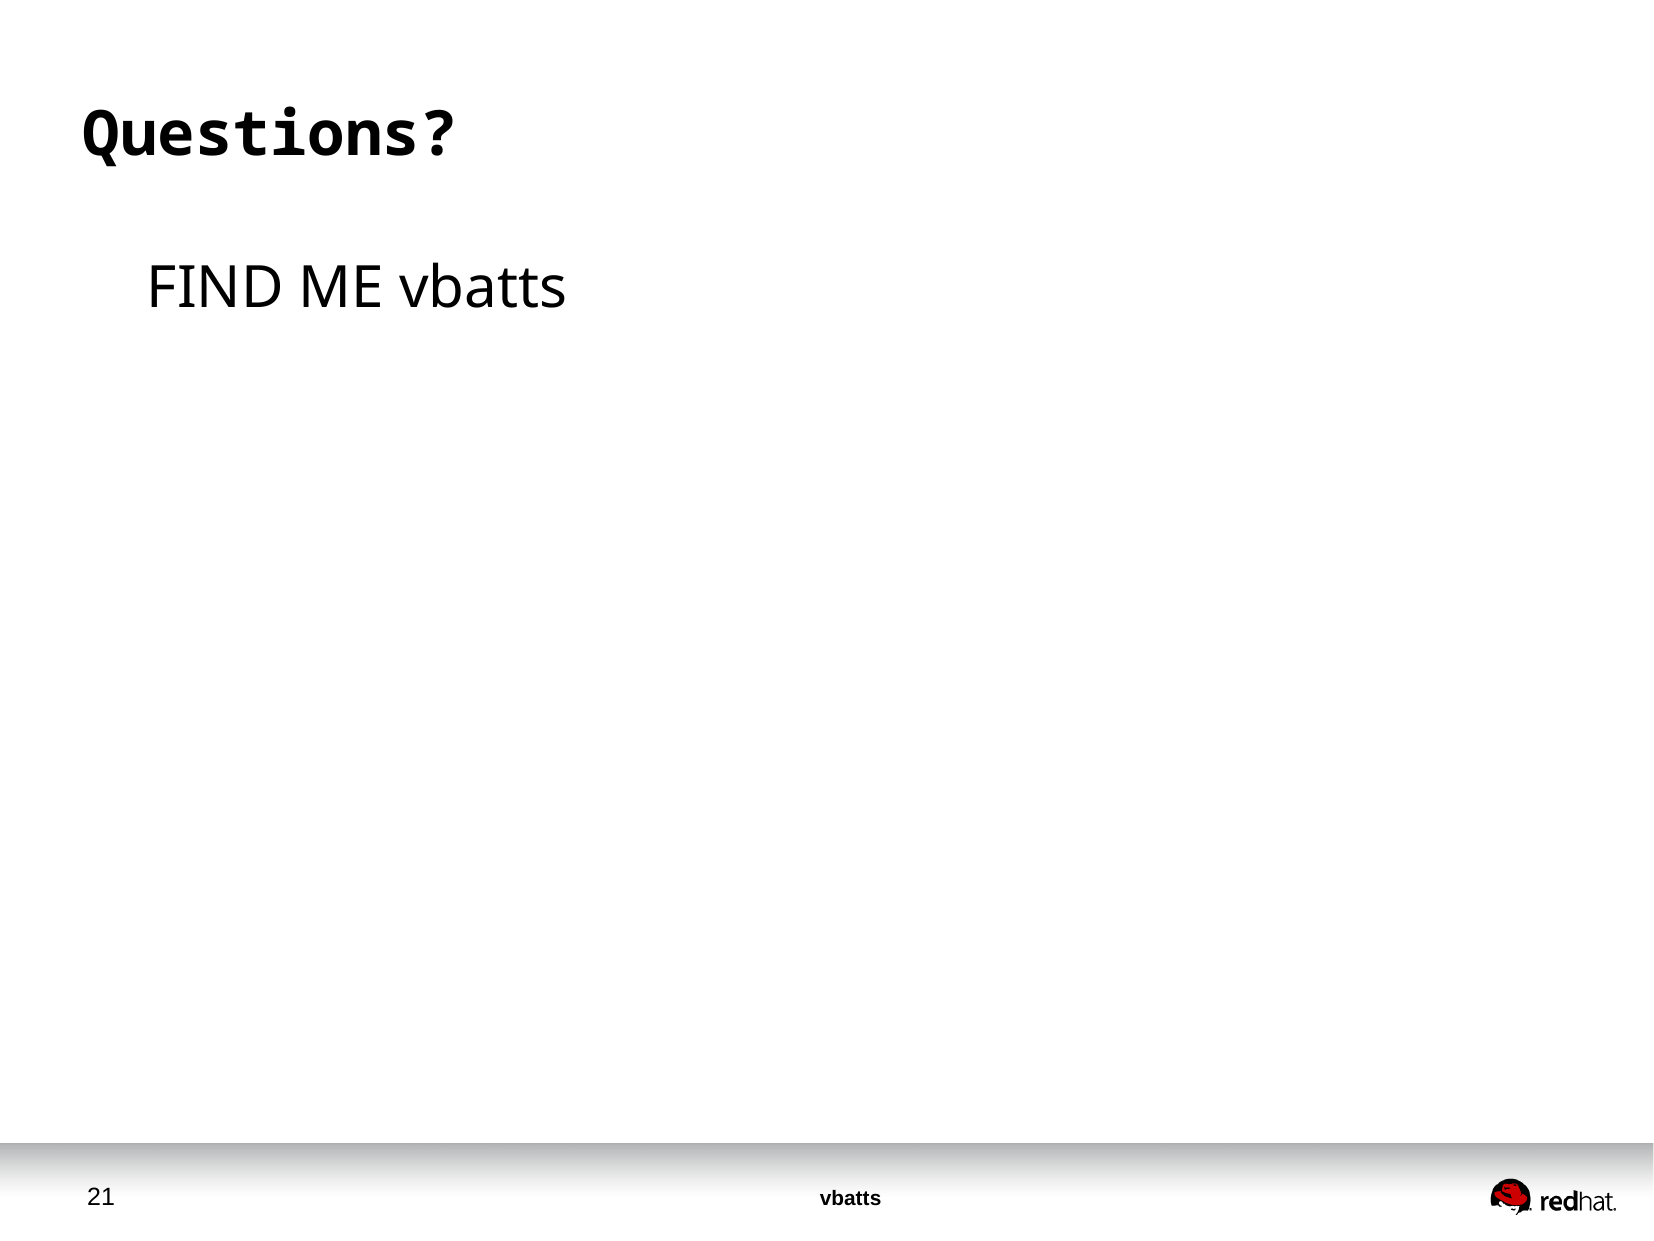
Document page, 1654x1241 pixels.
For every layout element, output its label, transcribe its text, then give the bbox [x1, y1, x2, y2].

title Questions? [82, 37, 1571, 226]
picture [0, 1143, 1654, 1241]
list FIND ME vbatts [86, 244, 1576, 1039]
